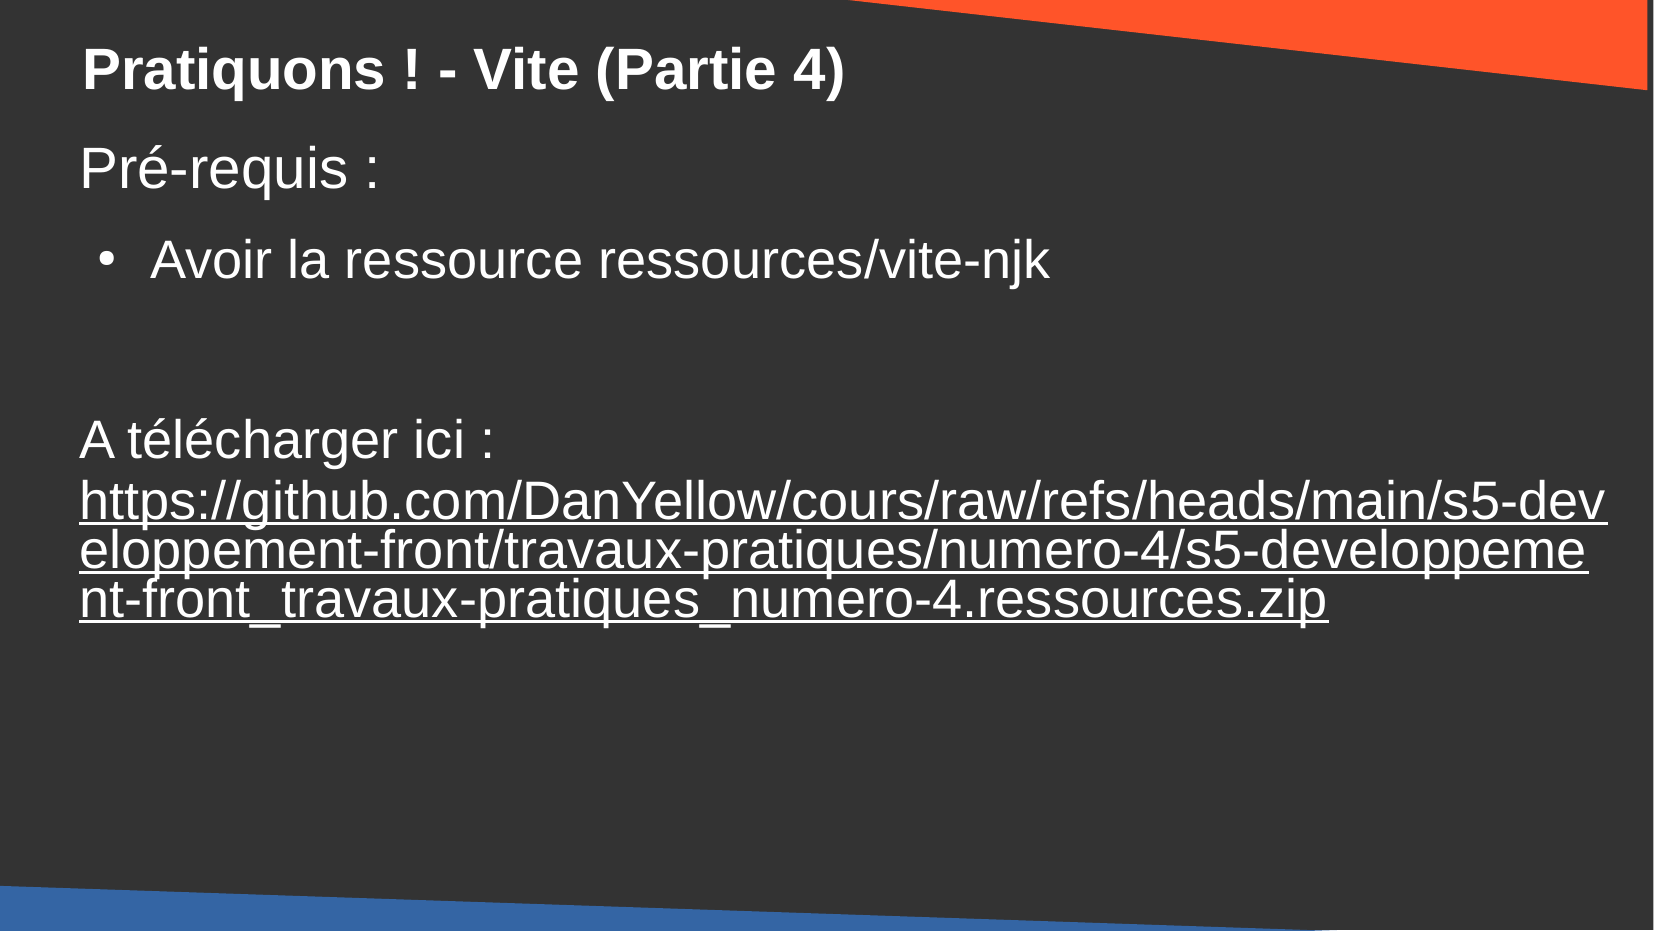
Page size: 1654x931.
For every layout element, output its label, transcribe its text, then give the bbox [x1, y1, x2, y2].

list Pré-requis : Avoir la ressource ressources/vite-njk A télécharger ici : https://github.com/DanYellow/cours/raw/refs/heads/main/s5-developpement-front/travaux-pratiques/numero-4/s5-developpement-front_travaux-pratiques_numero-4.ressources.zip [79, 135, 1619, 721]
text_box [848, 0, 1648, 91]
title Pratiquons ! - Vite (Partie 4) [82, 37, 1571, 114]
text_box [0, 885, 1337, 931]
